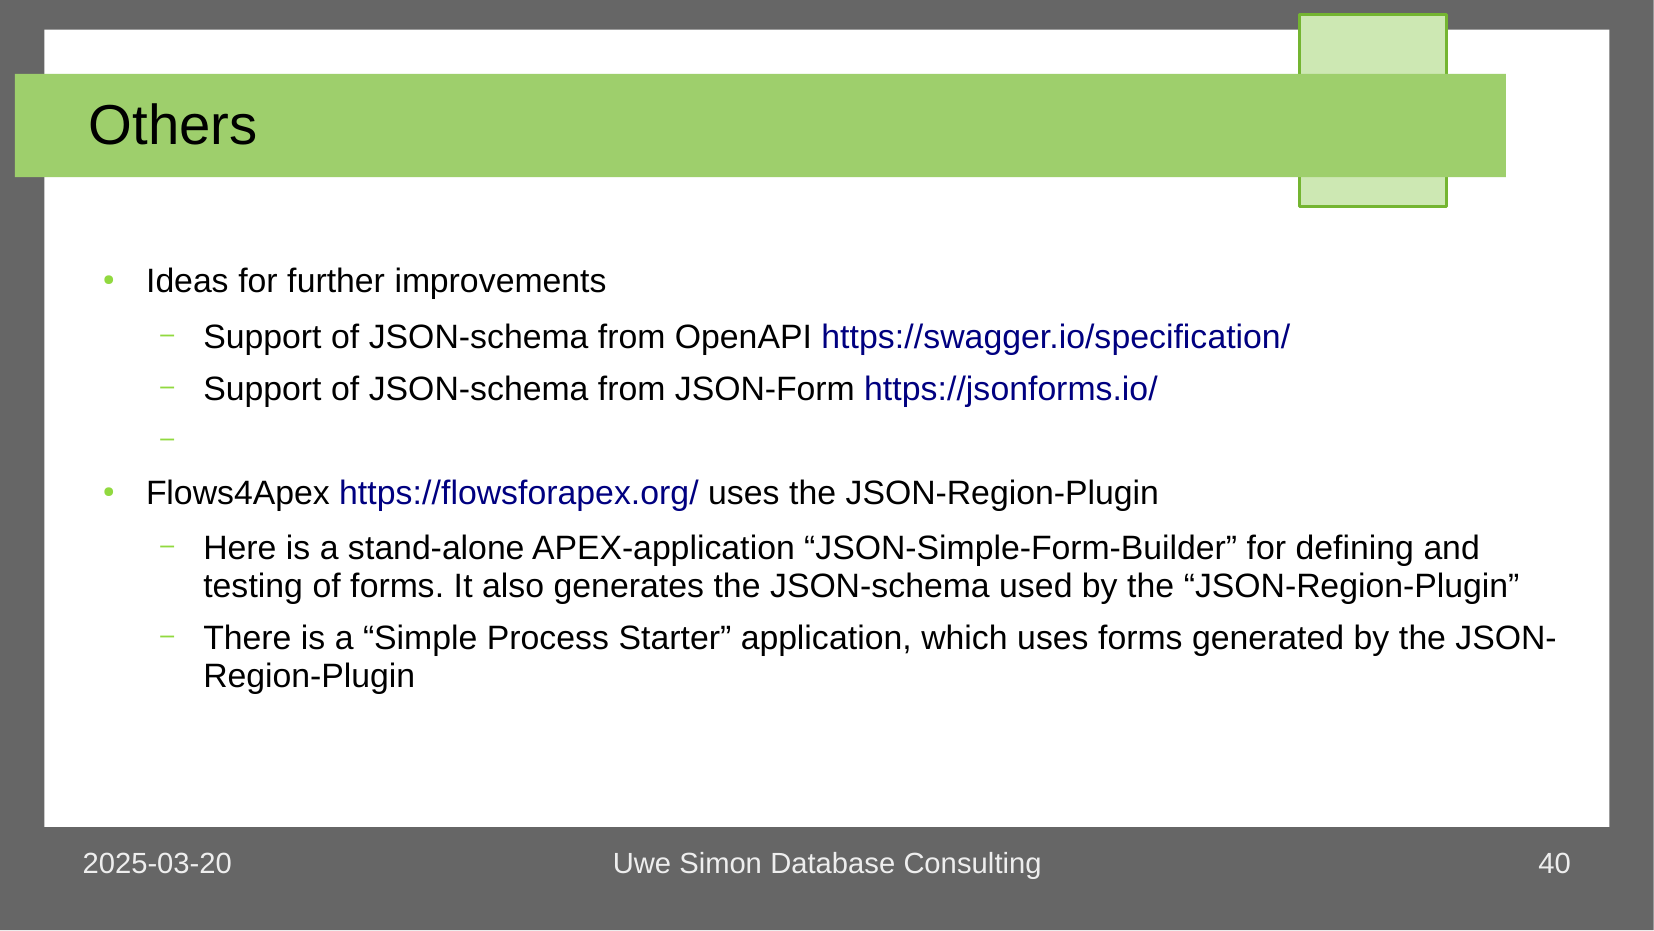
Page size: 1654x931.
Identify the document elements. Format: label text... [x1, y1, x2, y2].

list Ideas for further improvements Support of JSON-schema from OpenAPI https://swagger.io/specification/ Support of JSON-schema from JSON-Form https://jsonforms.io/ Flows4Apex https://flowsforapex.org/ uses the JSON-Region-Plugin Here is a stand-alone APEX-application “JSON-Simple-Form-Builder” for defining and testing of forms. It also generates the JSON-schema used by the “JSON-Region-Plugin” There is a “Simple Process Starter” application, which uses forms generated by the JSON-Region-Plugin [88, 206, 1565, 739]
title Others [88, 73, 1506, 178]
